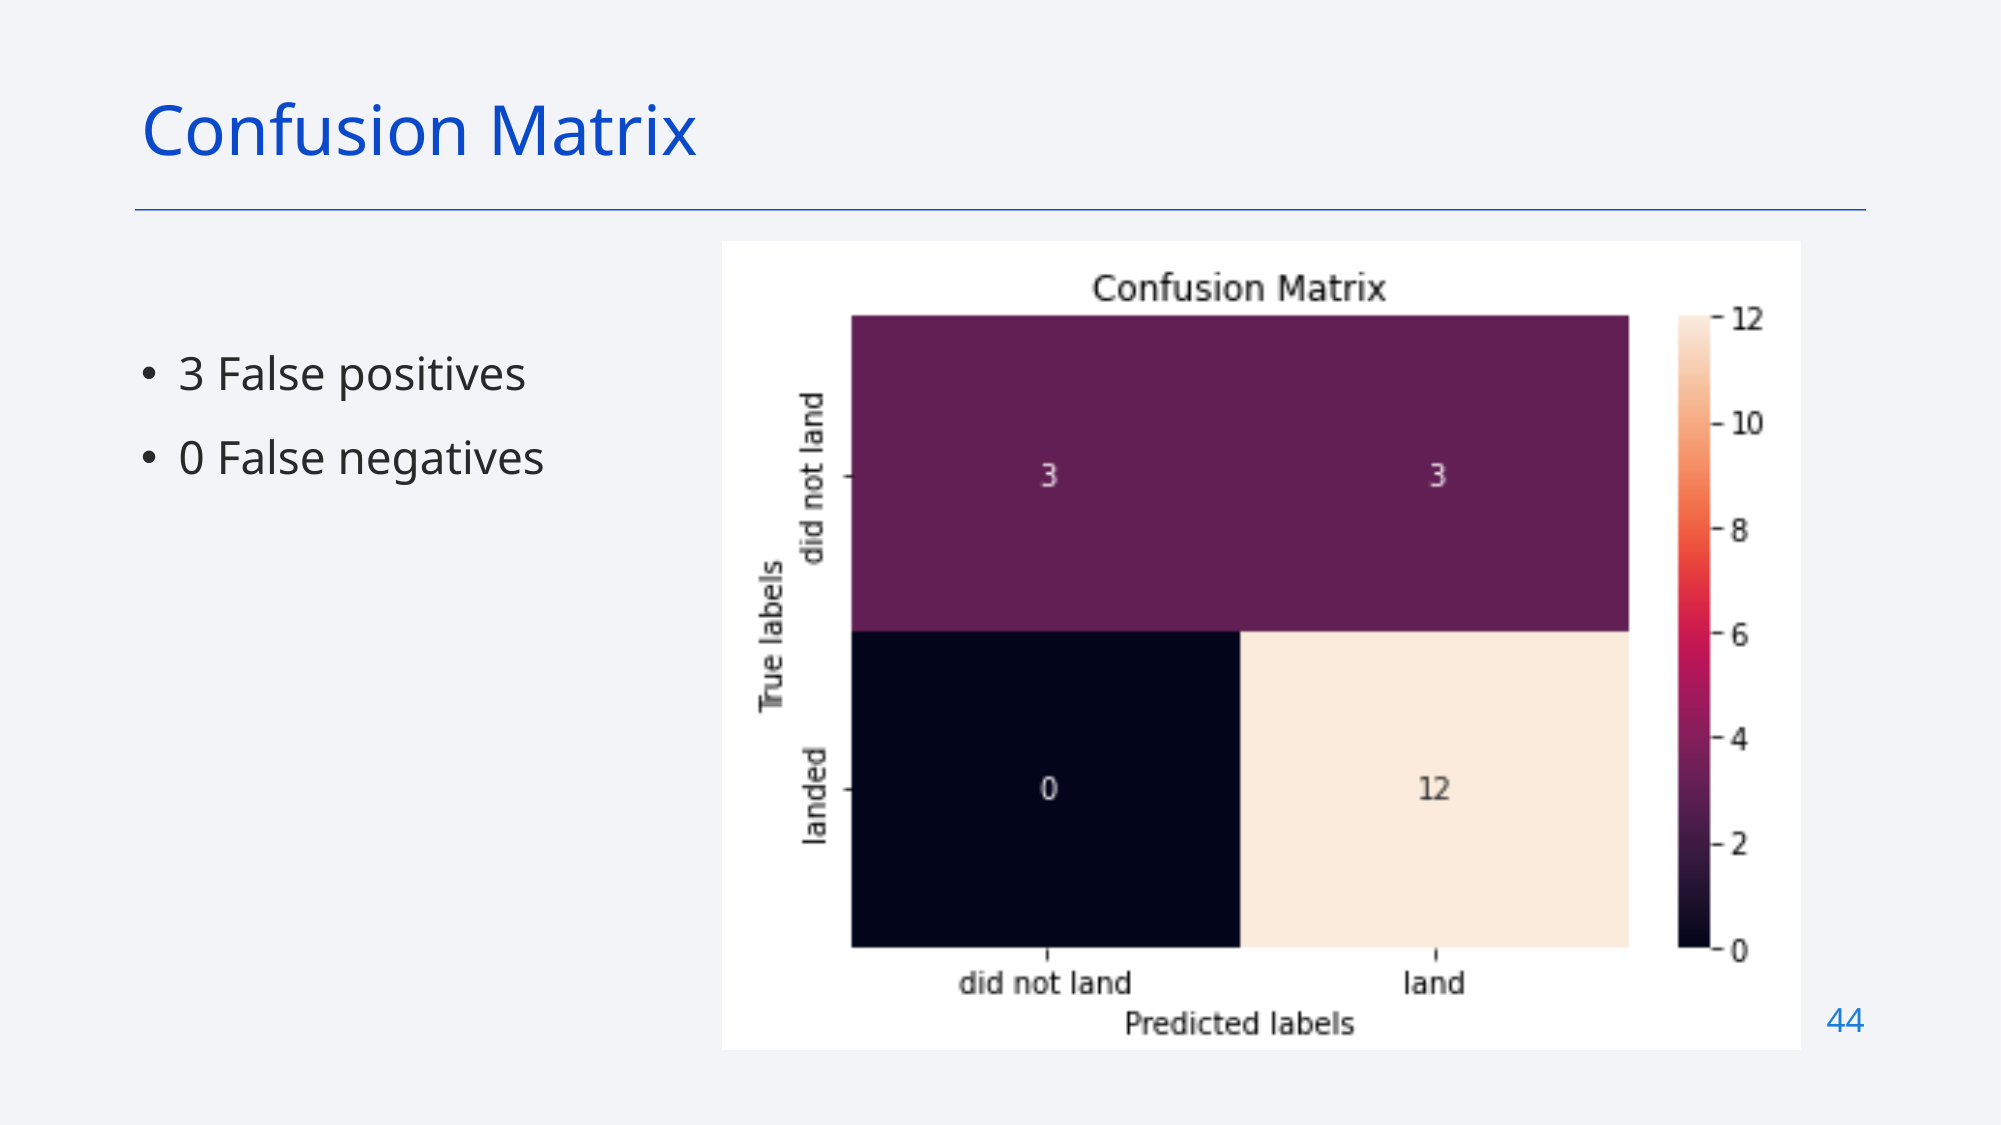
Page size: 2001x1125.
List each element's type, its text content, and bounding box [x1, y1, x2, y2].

text_box Confusion Matrix [126, 88, 1852, 179]
list 3 False positives 0 False negatives [126, 337, 722, 963]
picture [0, 0, 2001, 1125]
slide_number <number> [1429, 988, 1880, 1055]
